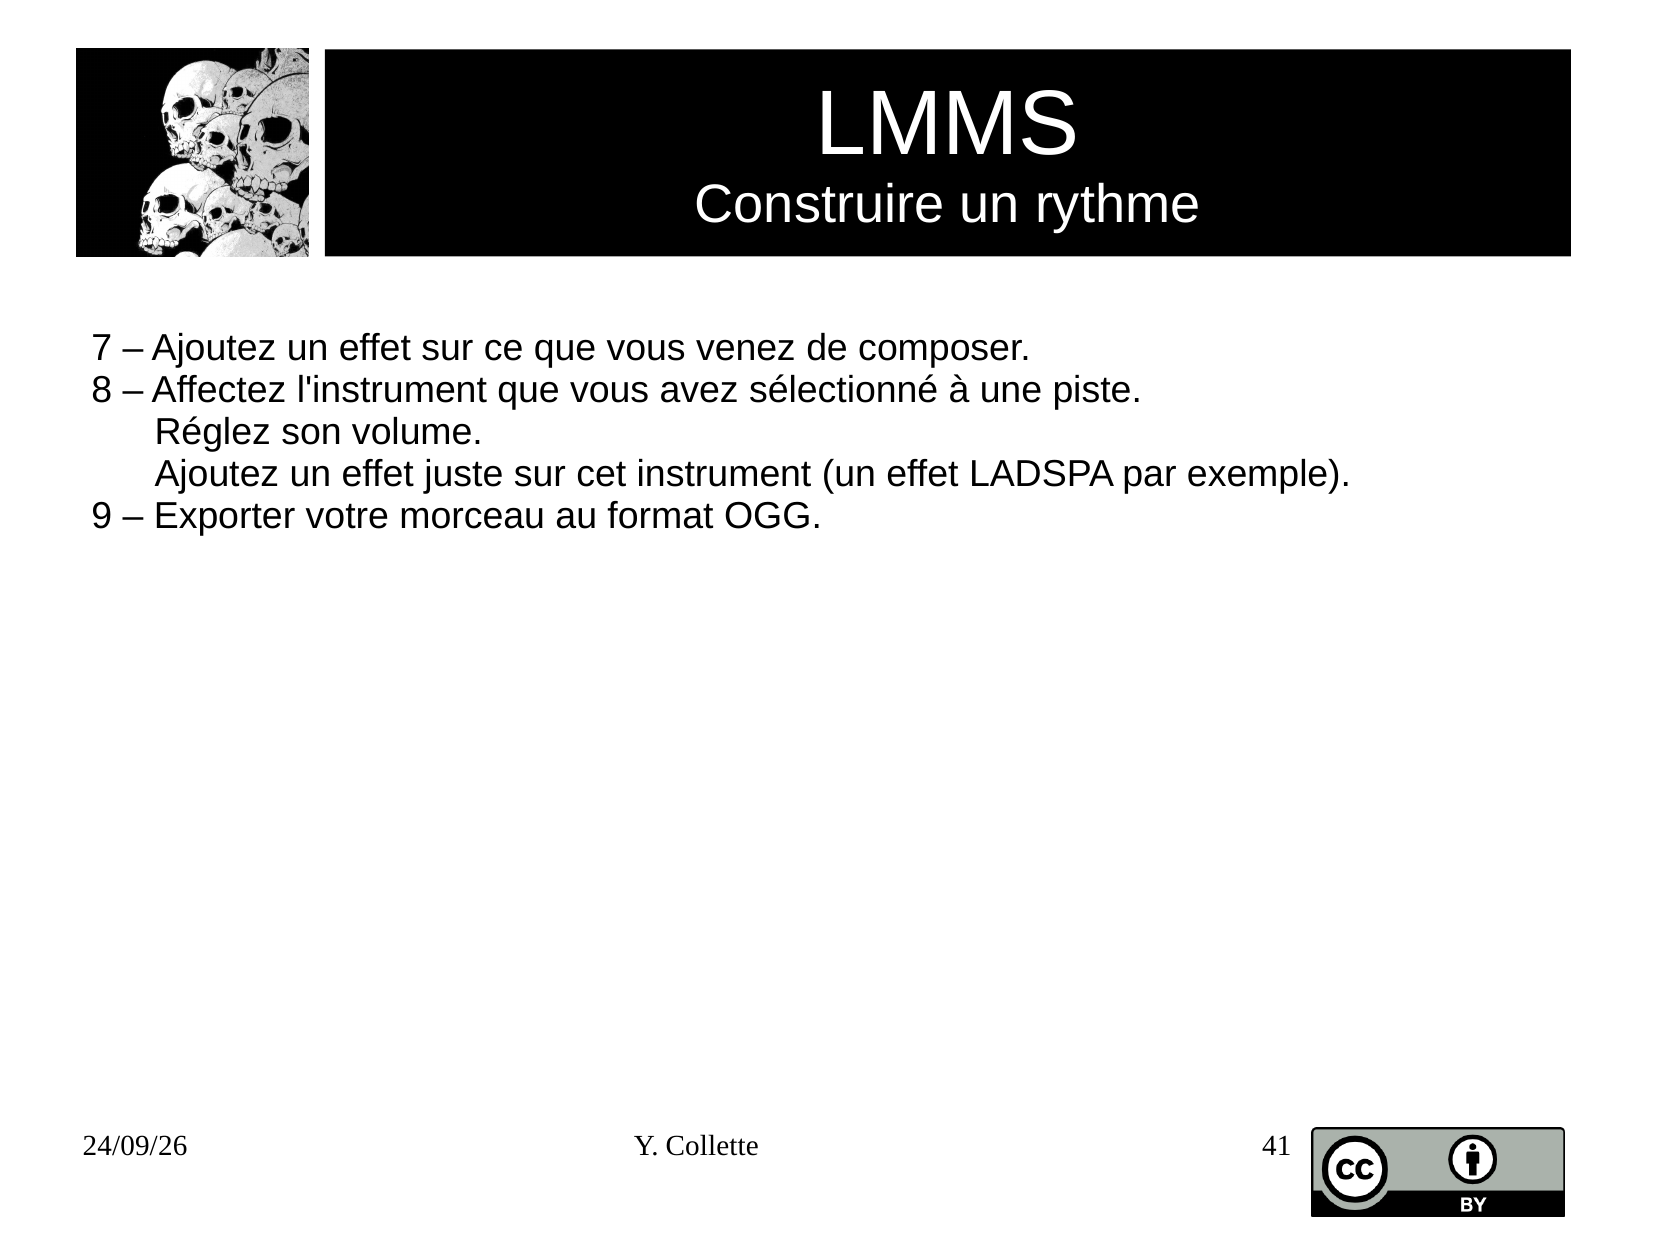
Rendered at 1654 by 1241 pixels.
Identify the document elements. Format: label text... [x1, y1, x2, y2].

picture [76, 48, 309, 257]
text_box 7 – Ajoutez un effet sur ce que vous venez de composer. 8 – Affectez l'instrument que vous avez sélectionné à une piste. Réglez son volume. Ajoutez un effet juste sur cet instrument (un effet LADSPA par exemple). 9 – Exporter votre morceau au format OGG. [76, 318, 1465, 544]
picture [1311, 1127, 1565, 1217]
title LMMS Construire un rythme [324, 49, 1571, 257]
